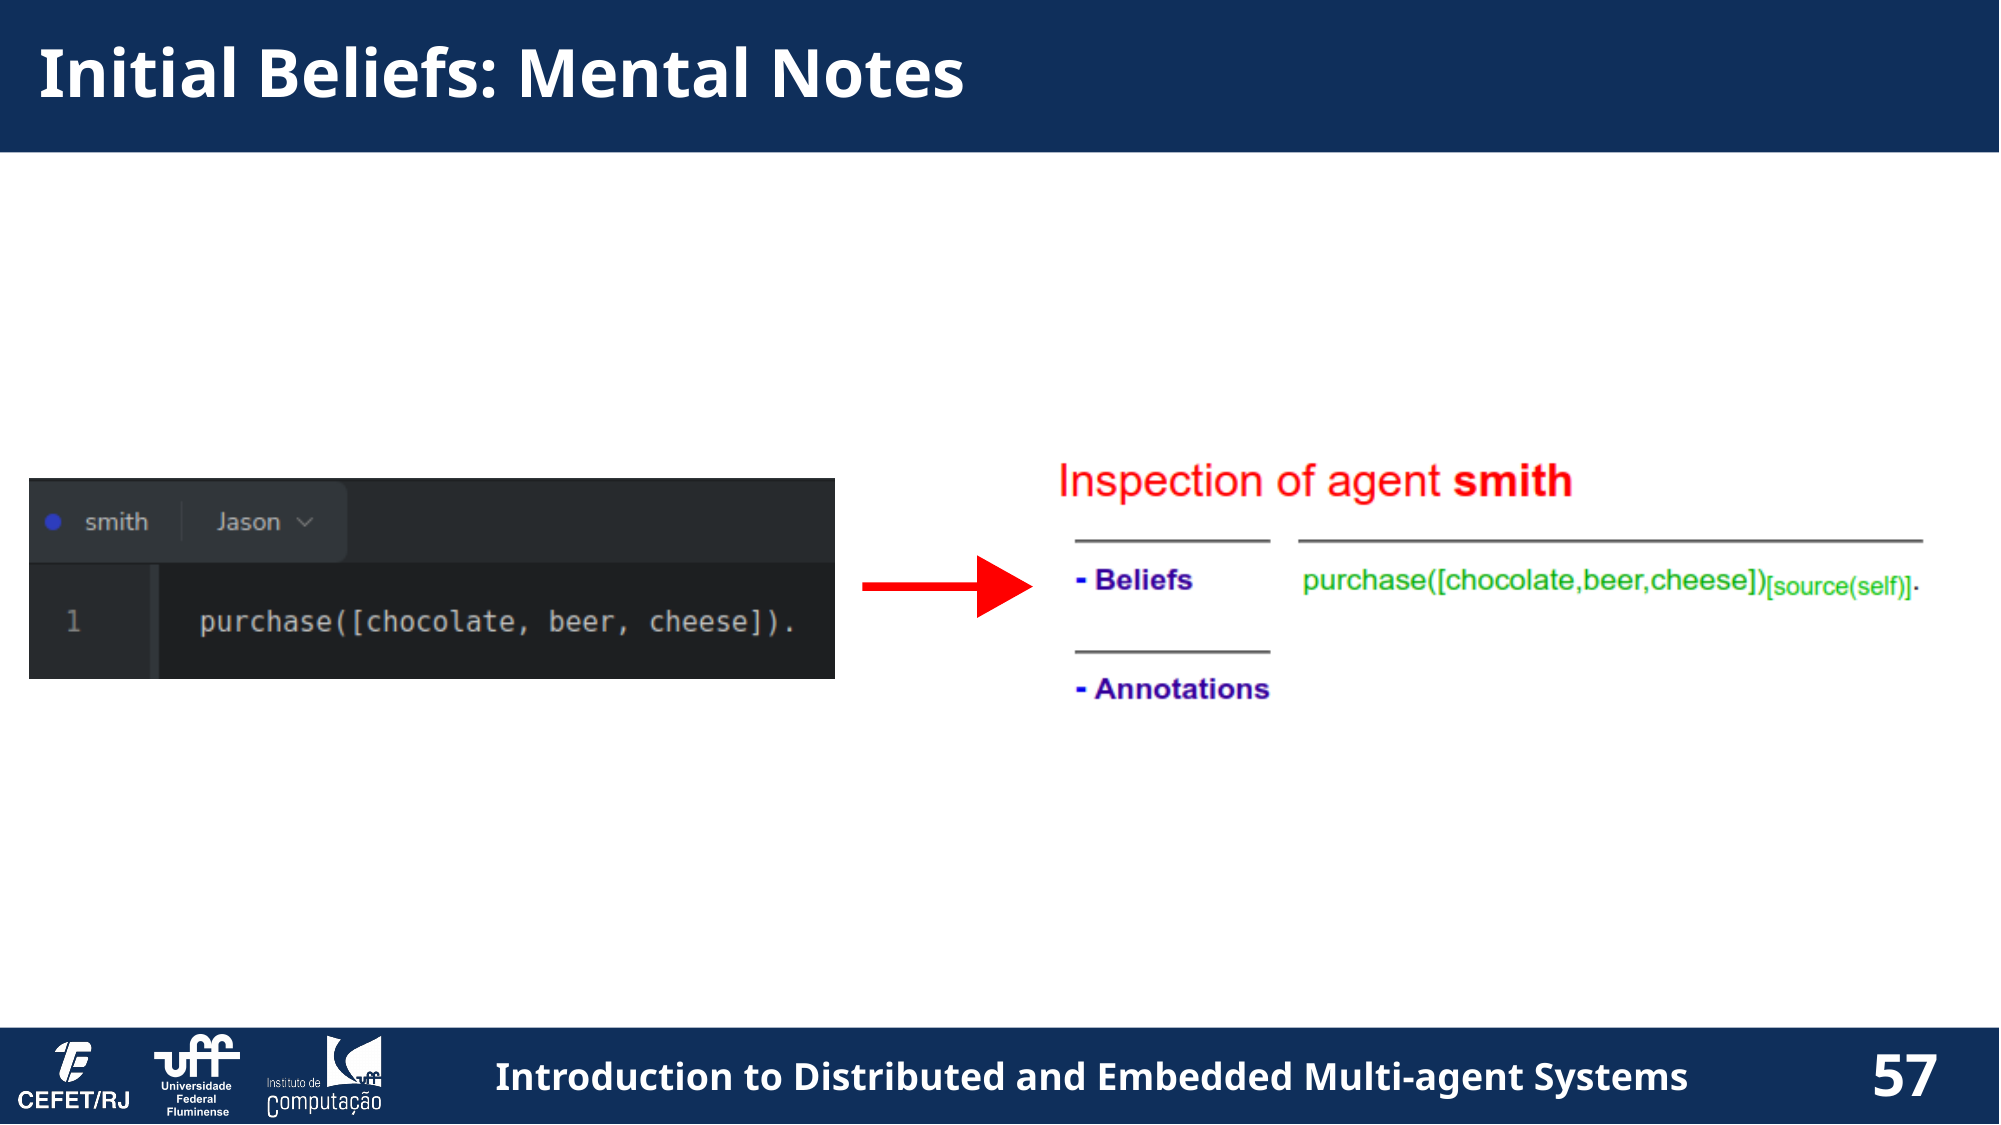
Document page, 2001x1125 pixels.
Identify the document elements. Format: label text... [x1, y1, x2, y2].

picture [265, 1033, 383, 1118]
picture [1039, 448, 1998, 753]
text_box [862, 555, 1033, 618]
picture [18, 1021, 129, 1125]
picture [153, 1033, 241, 1121]
picture [29, 478, 835, 679]
text_box Initial Beliefs: Mental Notes [25, 23, 1999, 119]
